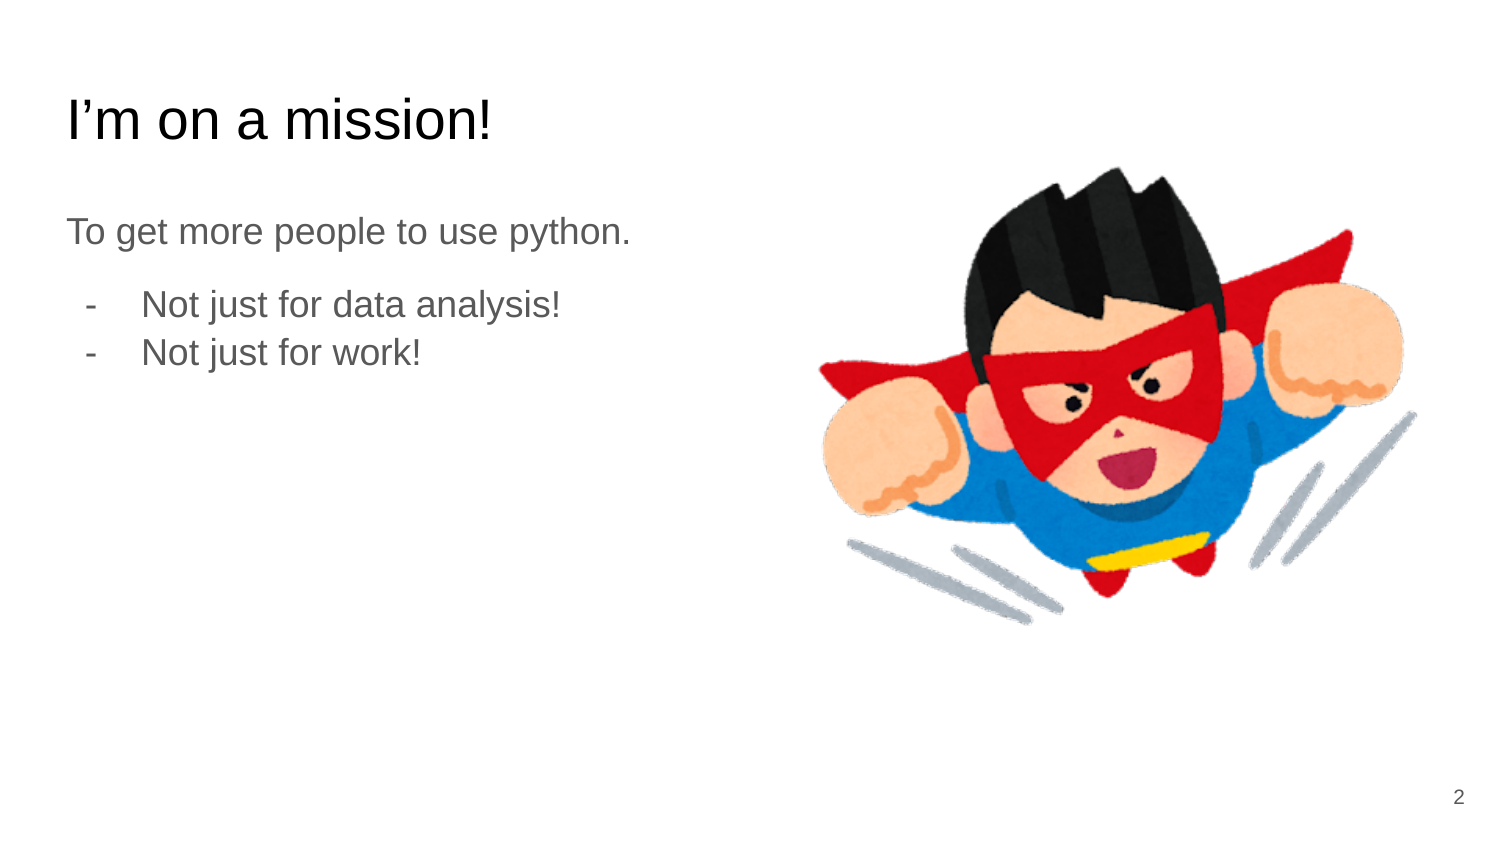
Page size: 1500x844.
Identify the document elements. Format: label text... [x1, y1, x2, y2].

picture [811, 93, 1437, 701]
list To get more people to use python. Not just for data analysis! Not just for work! [51, 189, 724, 750]
title I’m on a mission! [51, 72, 1449, 167]
slide_number <number> [1389, 764, 1480, 830]
